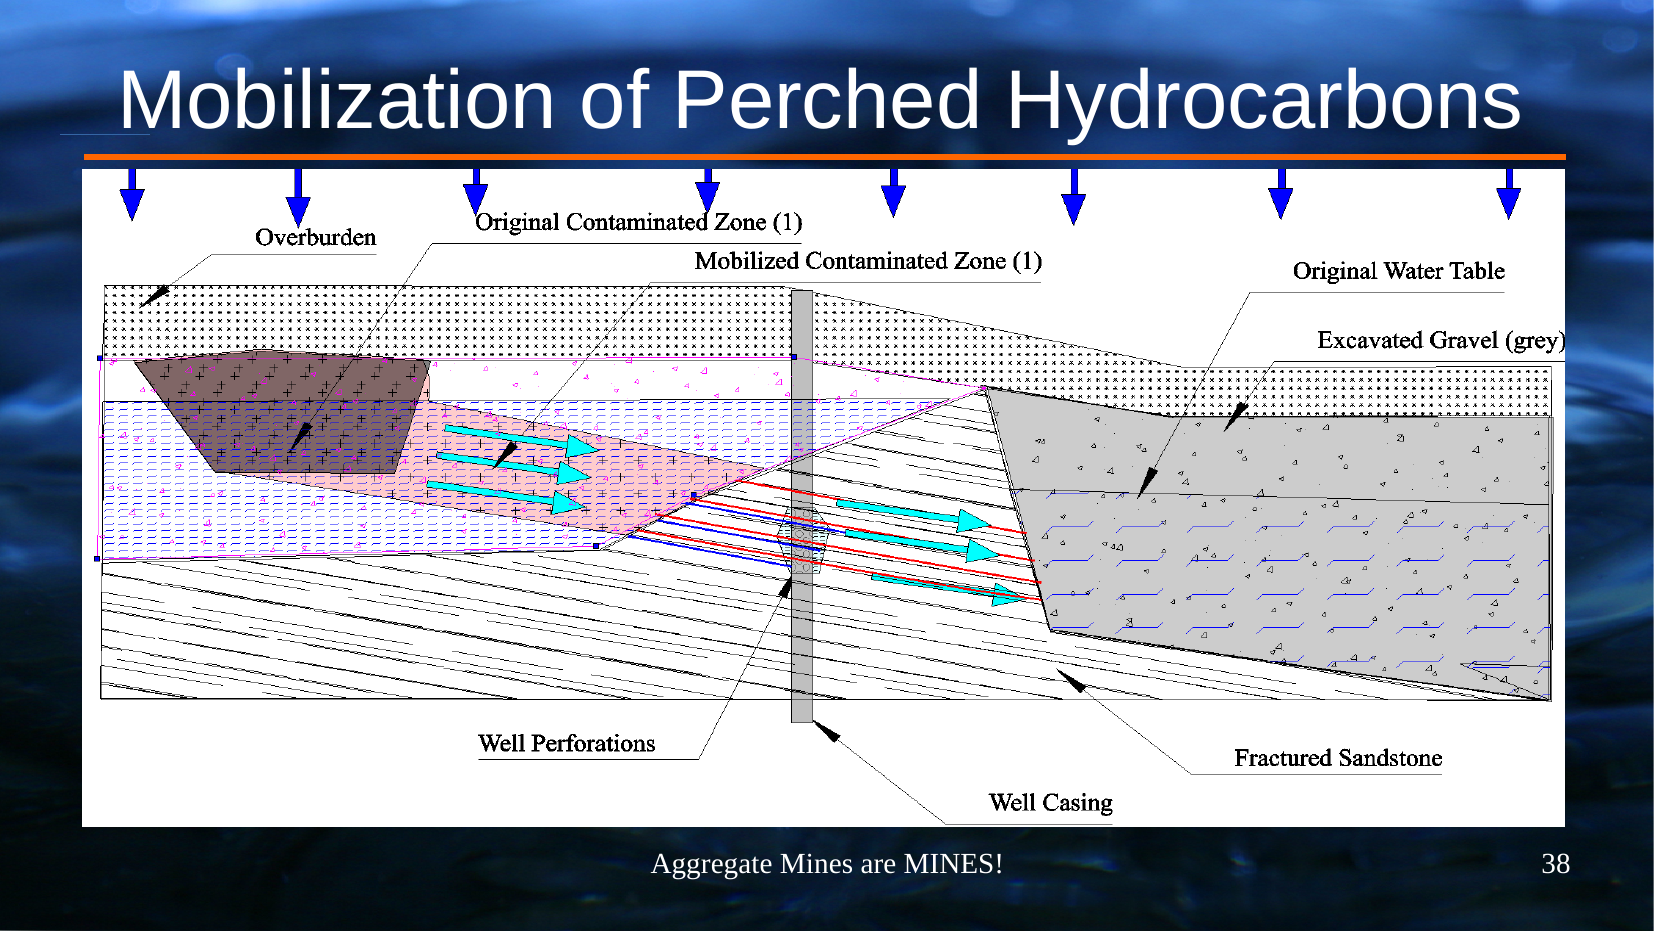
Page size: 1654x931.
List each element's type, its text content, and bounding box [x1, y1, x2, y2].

picture [0, 0, 1654, 931]
title Mobilization of Perched Hydrocarbons [76, 21, 1565, 178]
